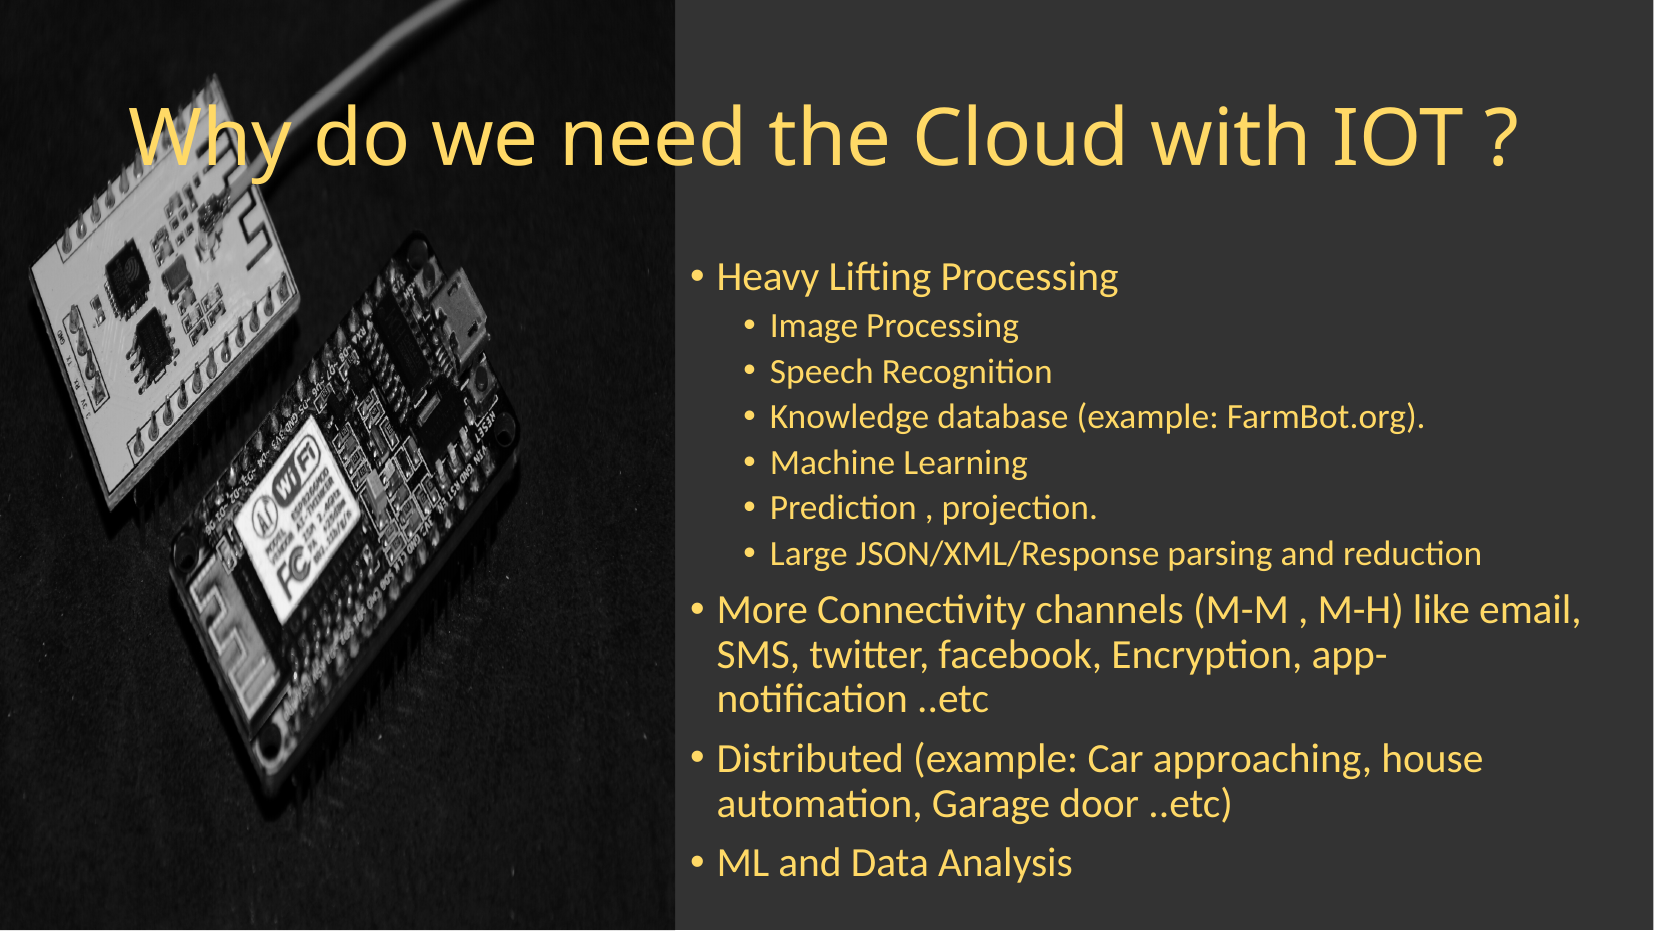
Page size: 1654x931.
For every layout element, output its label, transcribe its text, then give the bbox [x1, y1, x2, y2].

list Heavy Lifting Processing Image Processing Speech Recognition Knowledge database (example: FarmBot.org). Machine Learning Prediction , projection. Large JSON/XML/Response parsing and reduction More Connectivity channels (M-M , M-H) like email, SMS, twitter, facebook, Encryption, app-notification ..etc Distributed (example: Car approaching, house automation, Garage door ..etc) ML and Data Analysis [675, 247, 1645, 901]
text_box [0, 0, 676, 931]
title Why do we need the Cloud with IOT ? [113, 49, 1540, 230]
